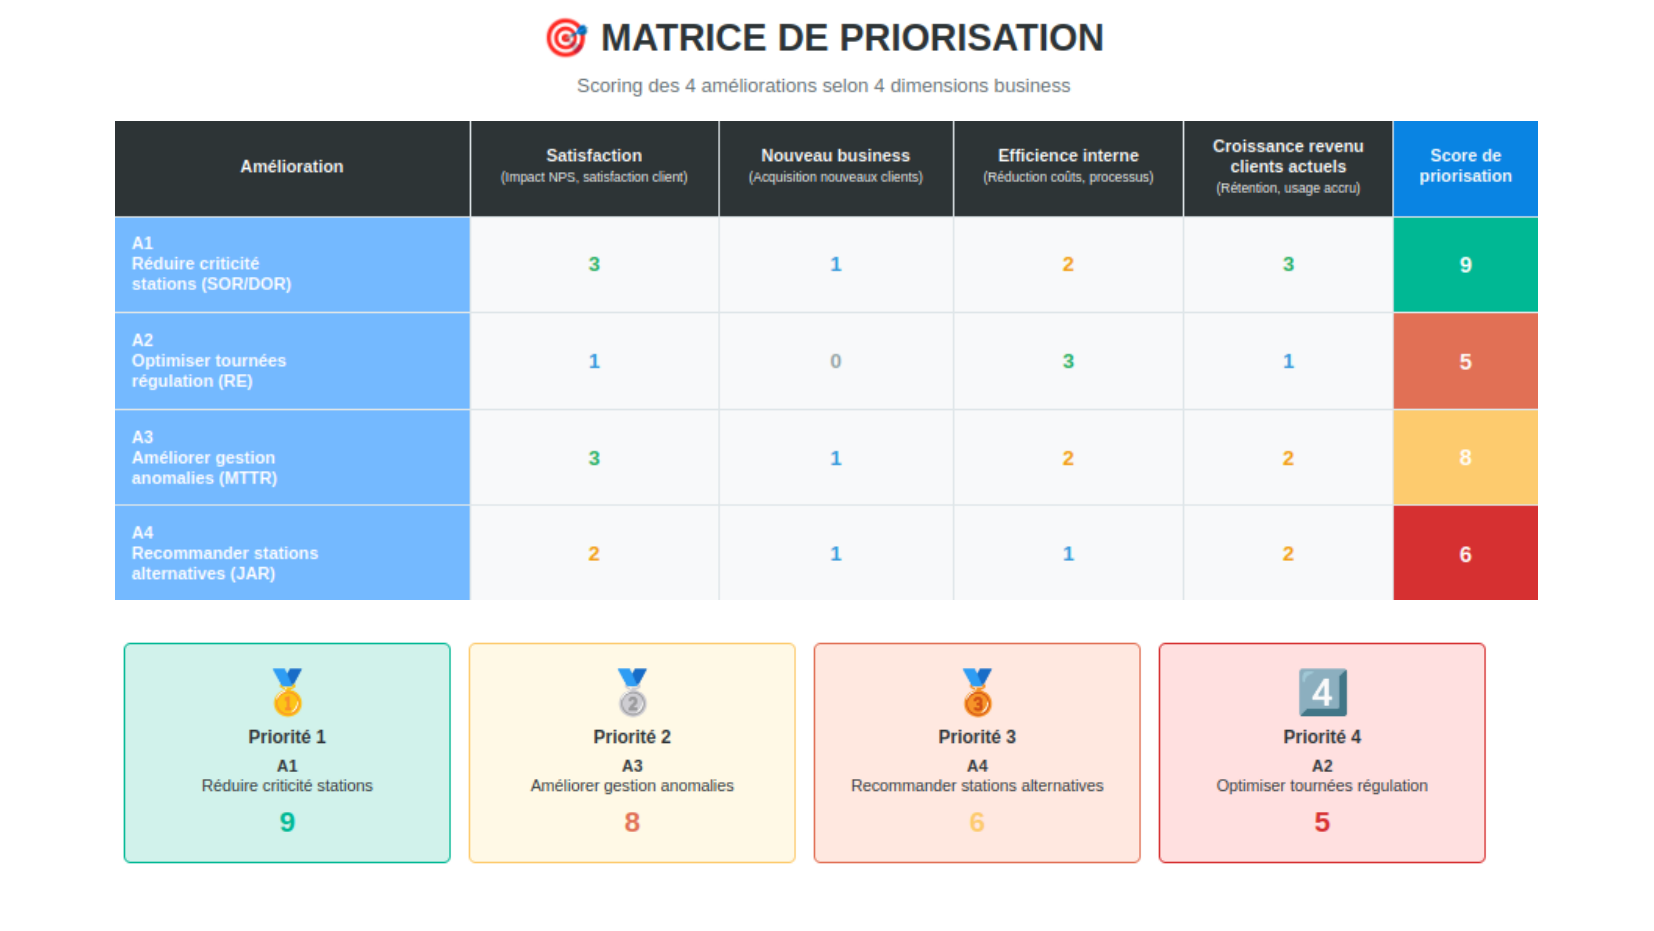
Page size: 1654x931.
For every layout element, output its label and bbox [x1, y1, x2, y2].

picture [534, 0, 1126, 116]
picture [115, 121, 1538, 601]
picture [112, 637, 1501, 877]
